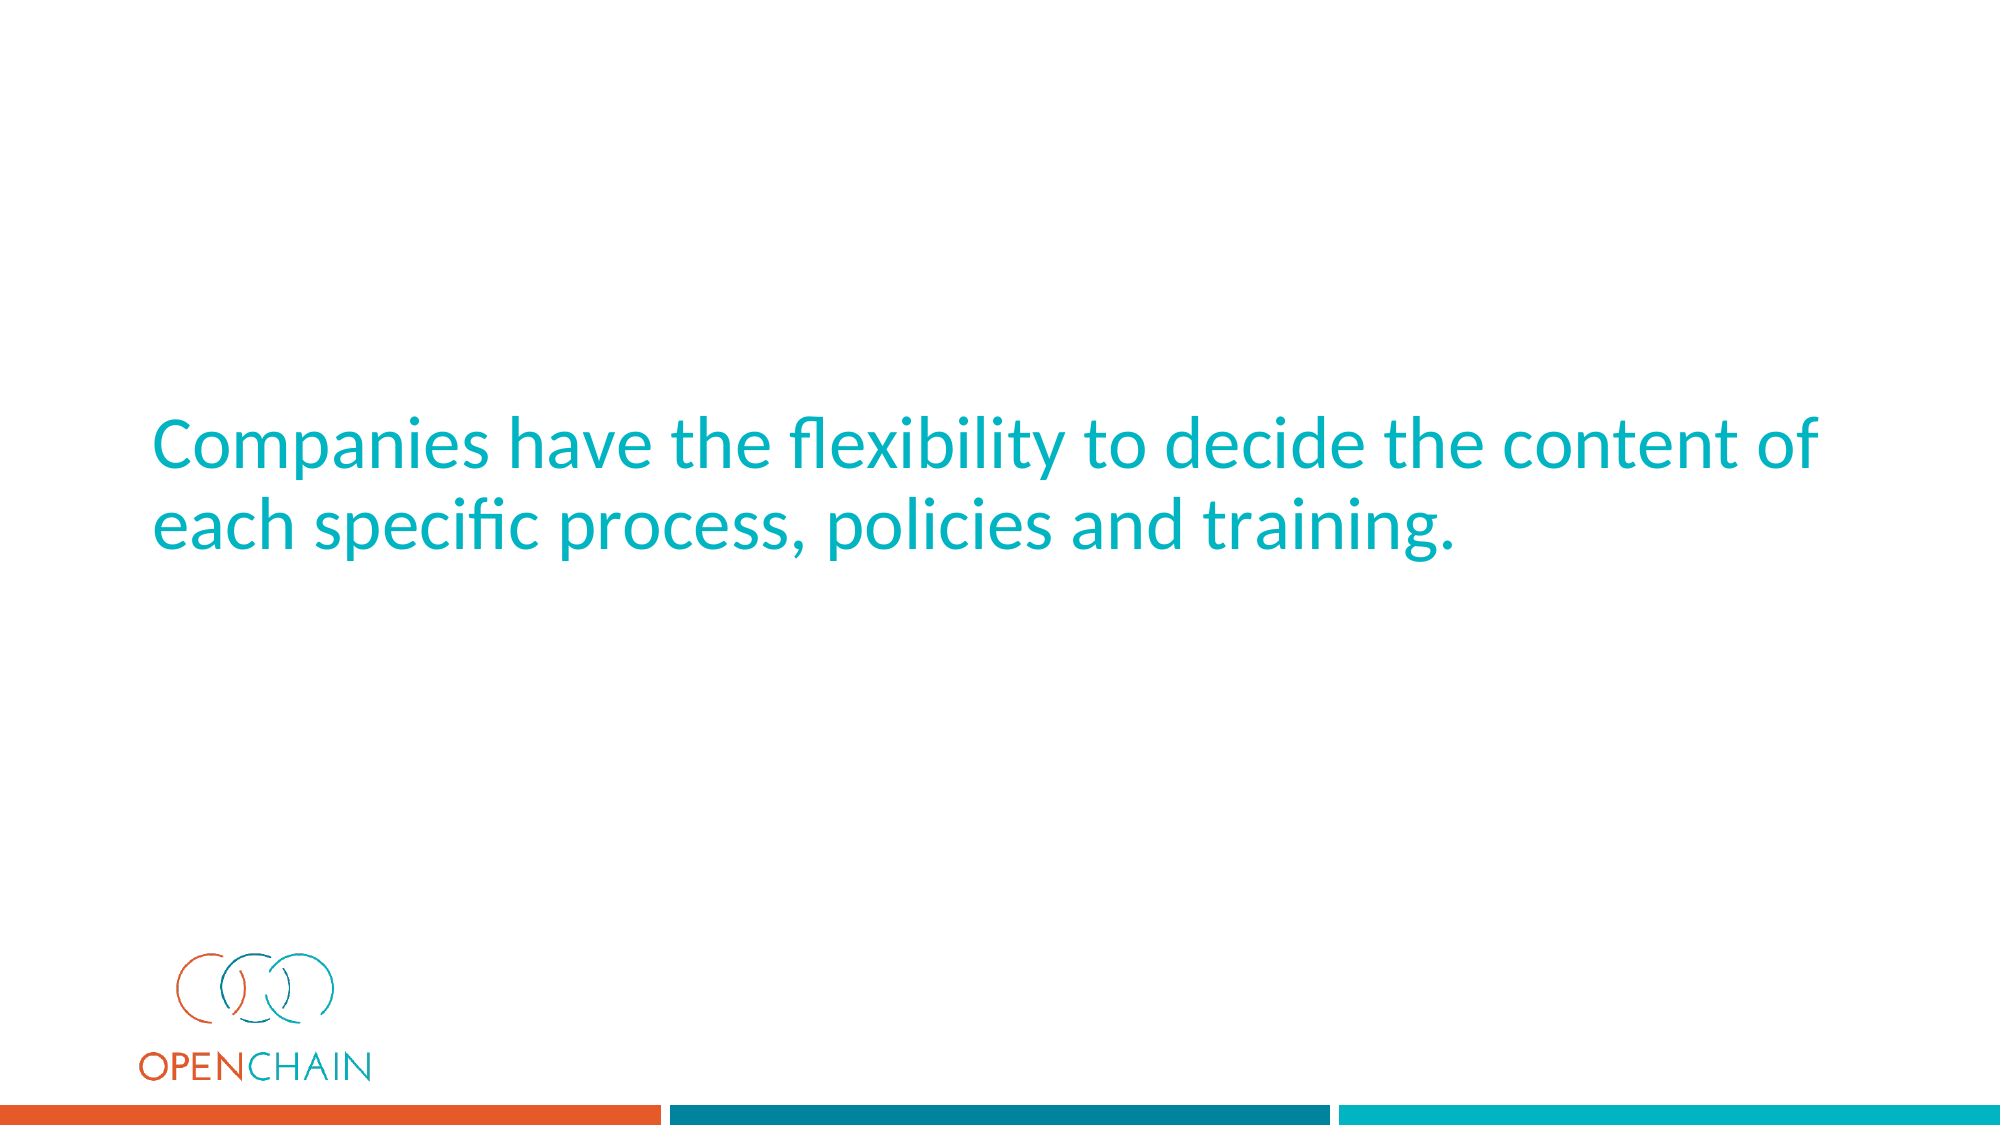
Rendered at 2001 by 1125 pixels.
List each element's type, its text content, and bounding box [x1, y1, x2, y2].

title Companies have the flexibility to decide the content of each specific process, policies and training. [137, 376, 1863, 594]
